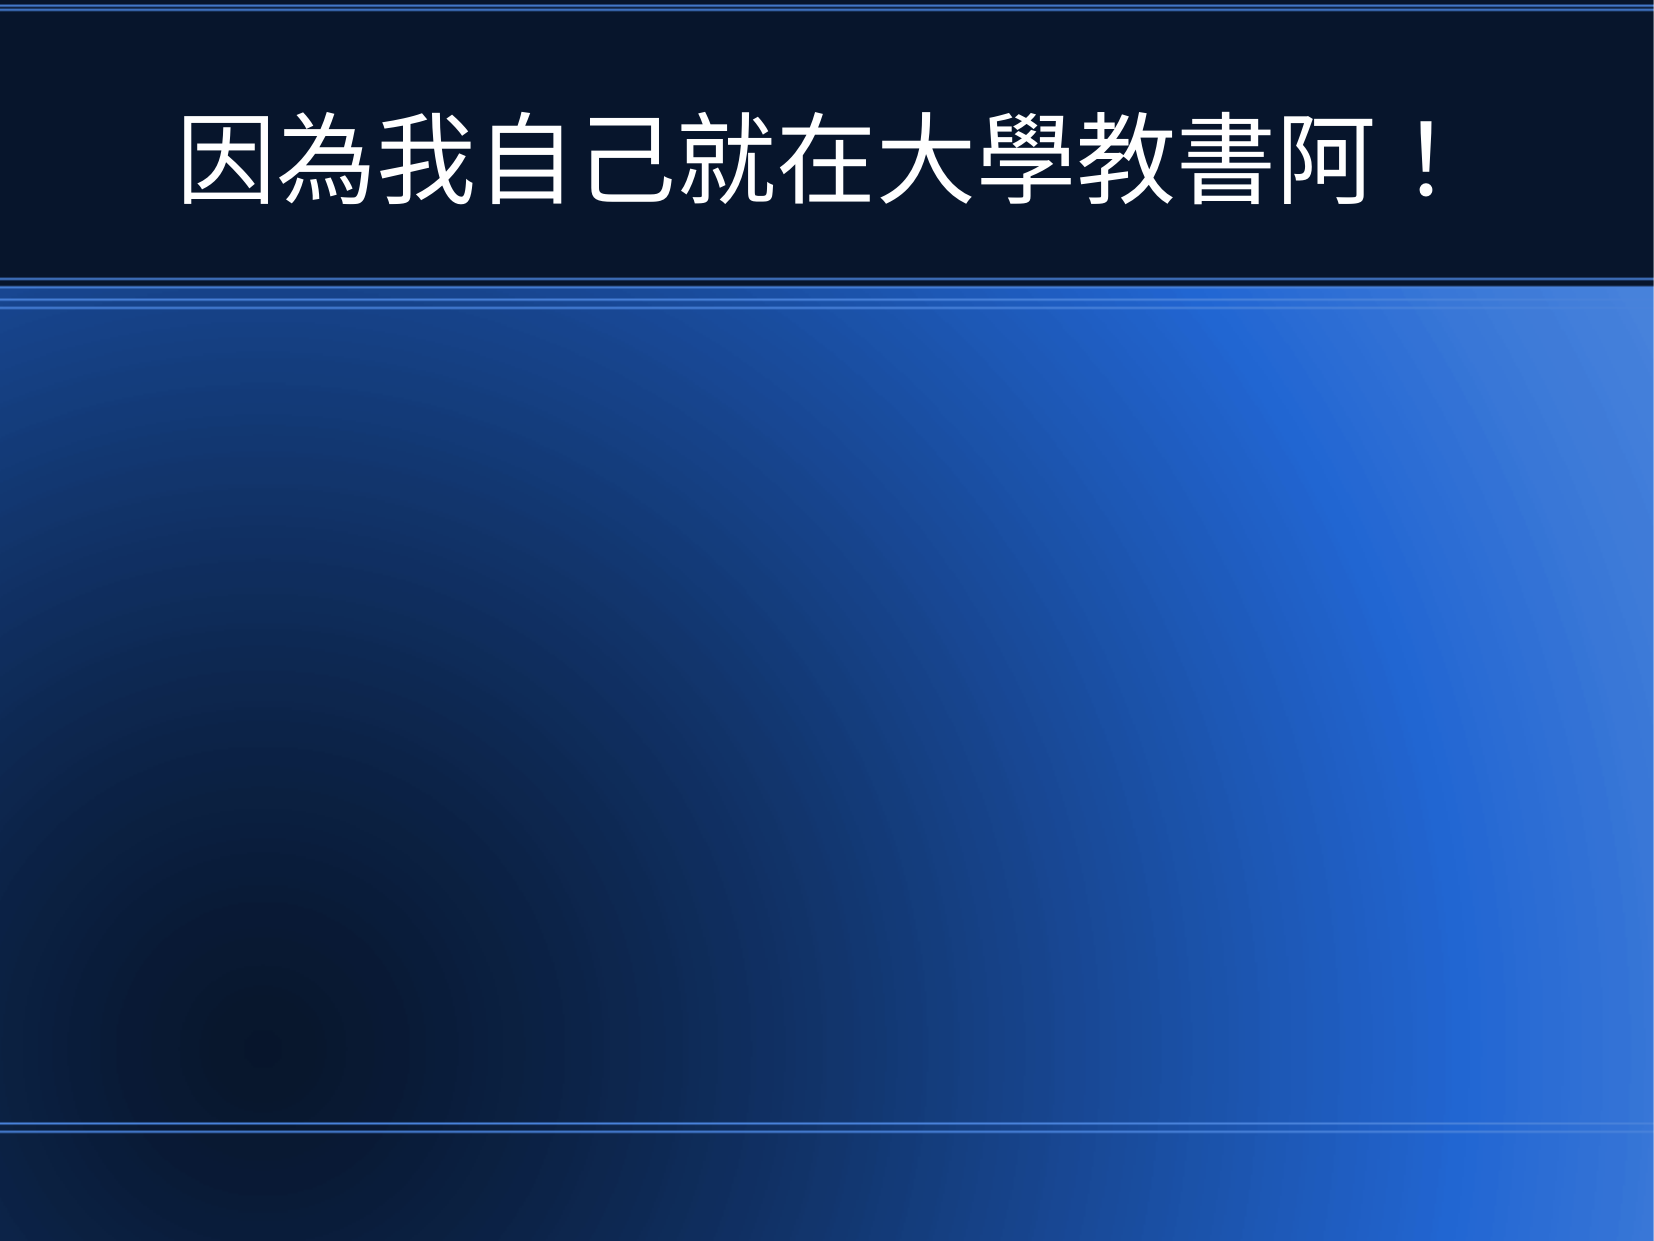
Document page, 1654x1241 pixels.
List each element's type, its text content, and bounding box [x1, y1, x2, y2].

title 因為我自己就在大學教書阿！ [82, 49, 1571, 257]
picture [0, 0, 1654, 1241]
